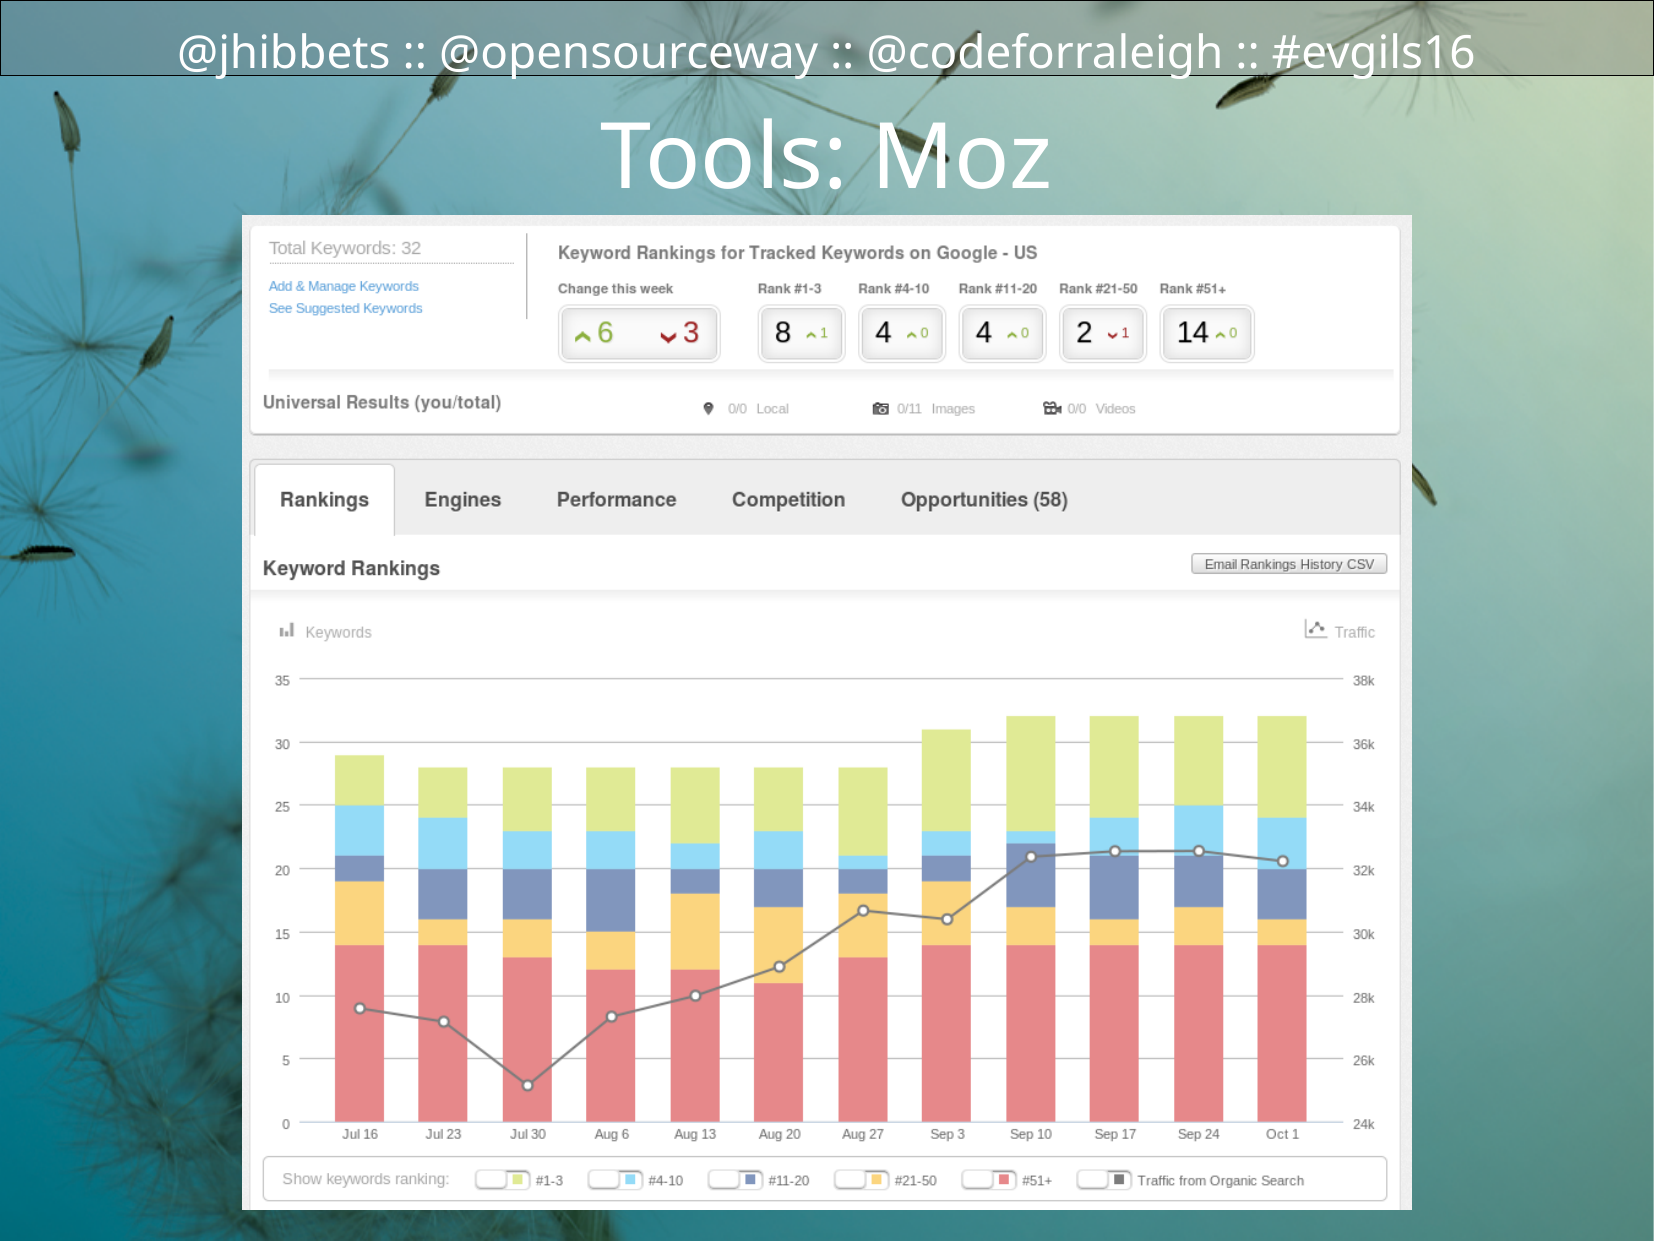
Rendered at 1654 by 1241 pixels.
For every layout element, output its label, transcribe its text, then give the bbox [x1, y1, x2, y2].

title Tools: Moz [82, 49, 1571, 257]
picture [0, 76, 1654, 1241]
